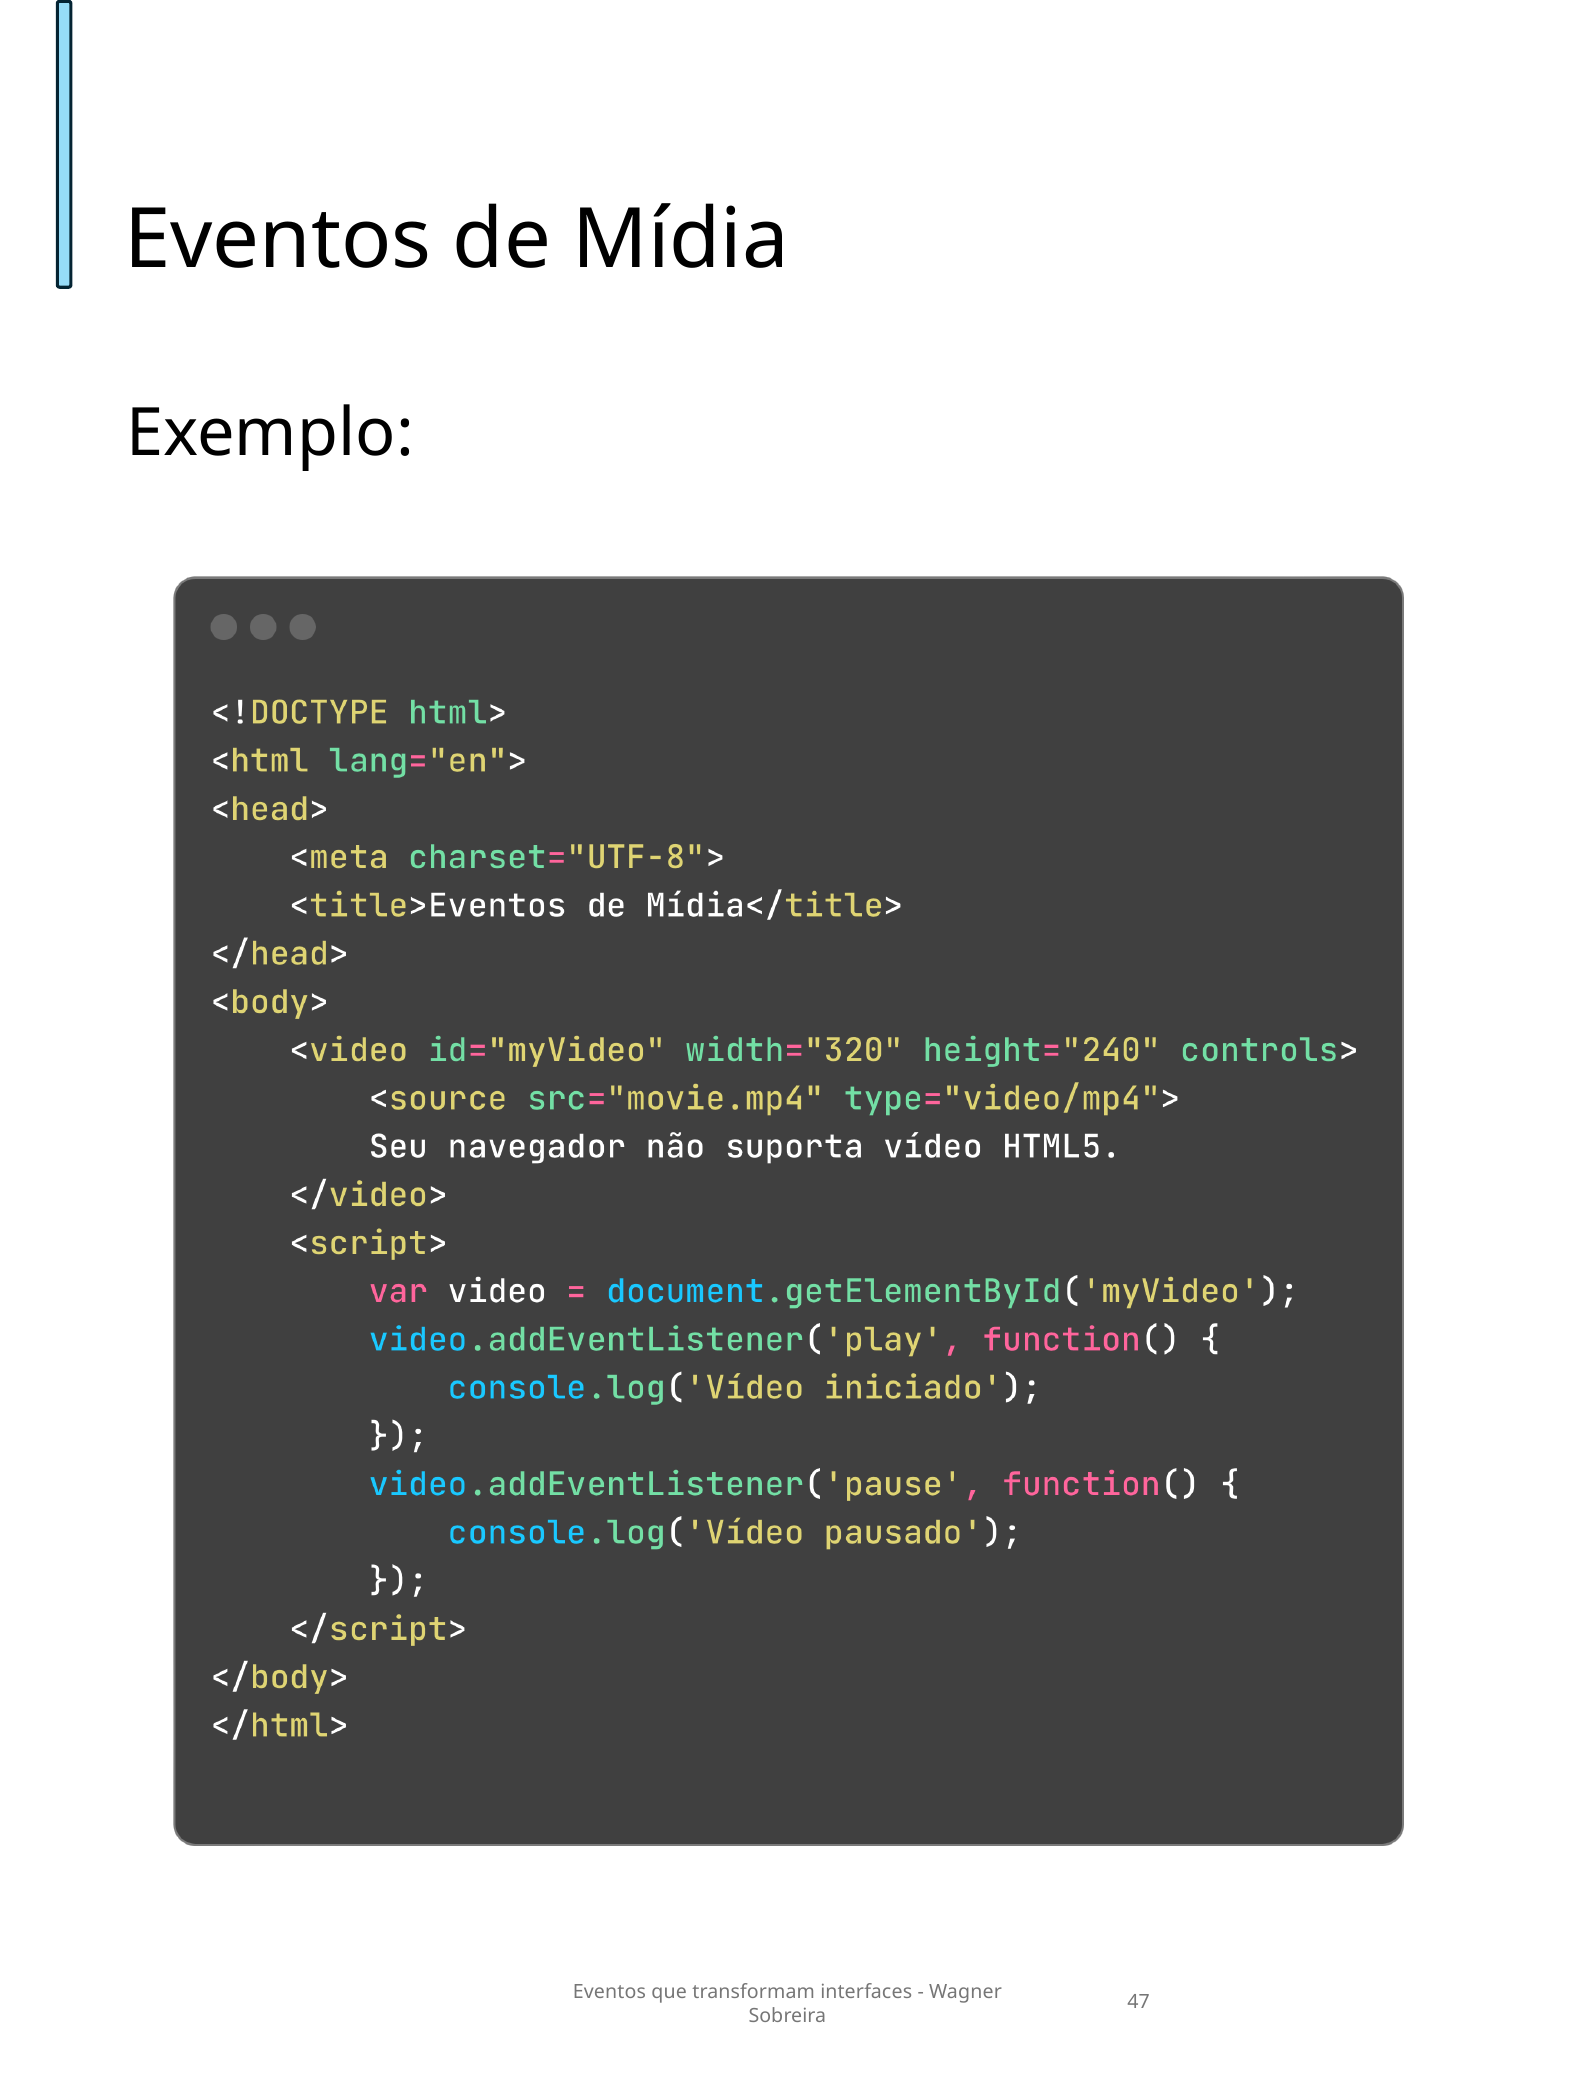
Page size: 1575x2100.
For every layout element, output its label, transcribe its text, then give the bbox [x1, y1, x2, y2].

footer Eventos que transformam interfaces - Wagner Sobreira [521, 1986, 1054, 2059]
text_box Exemplo: [111, 390, 1476, 436]
text_box Eventos de Mídia [109, 188, 1474, 343]
slide_number 47 [1112, 1986, 1467, 2059]
text_box [57, 1, 71, 288]
picture [33, 436, 1544, 1986]
